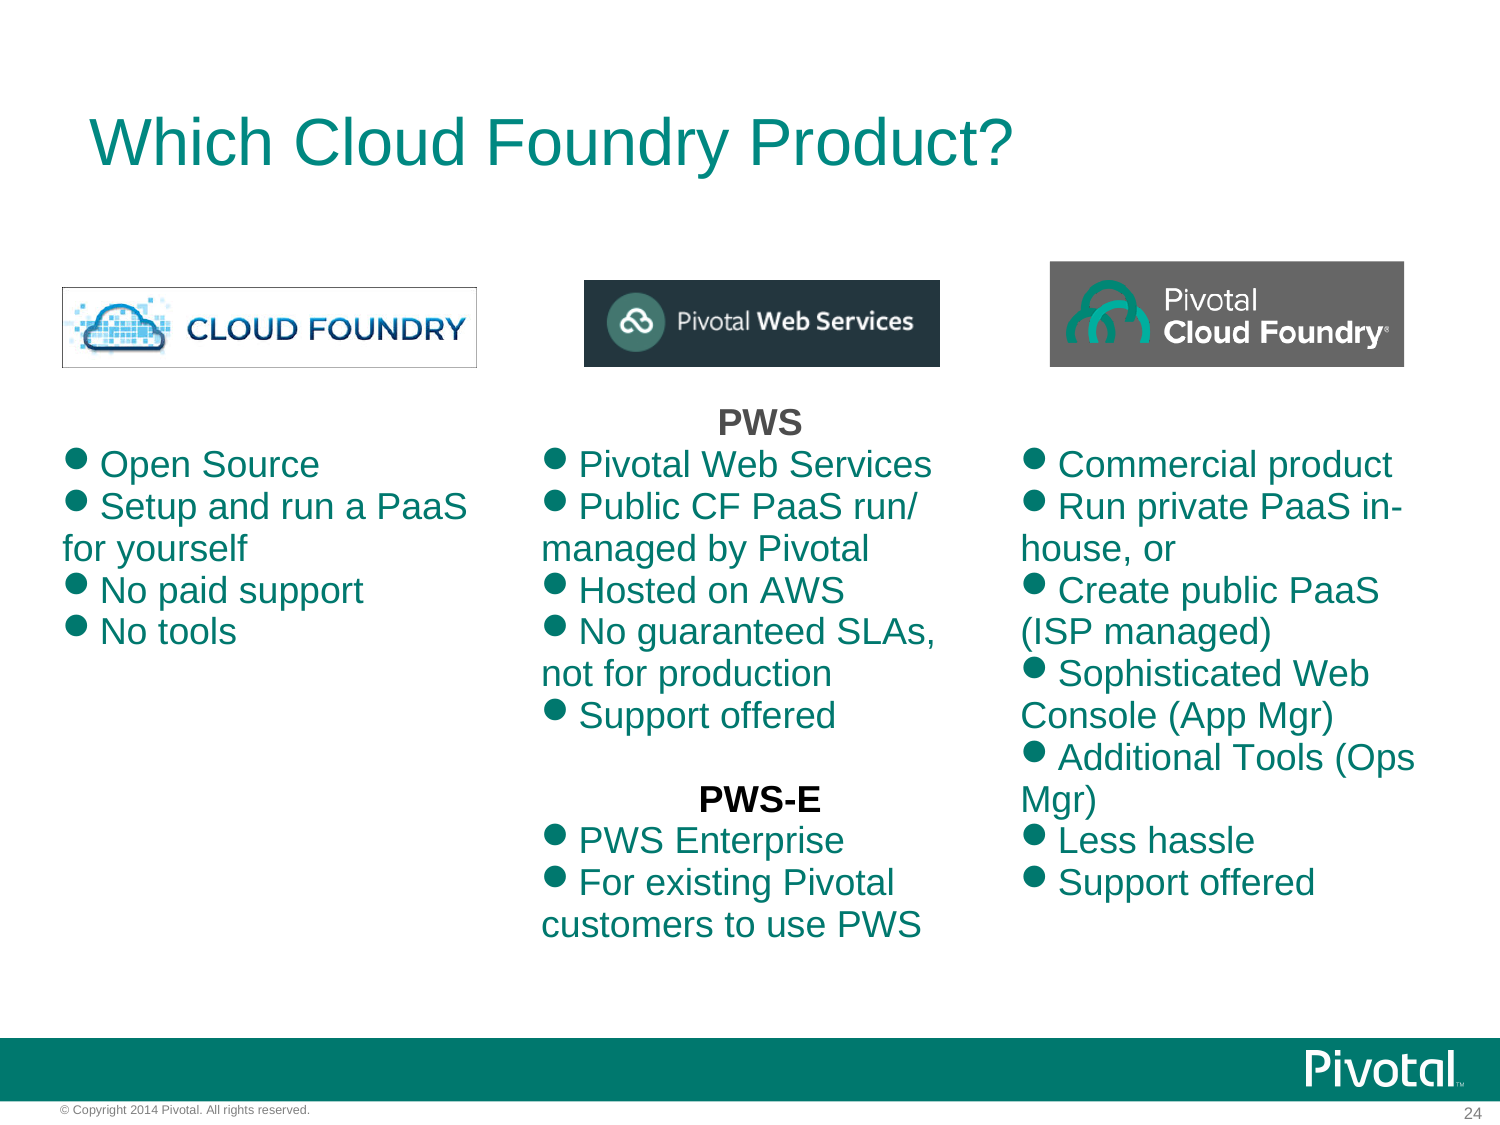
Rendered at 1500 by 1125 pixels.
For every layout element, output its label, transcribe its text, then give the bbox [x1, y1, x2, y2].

table_header [515, 280, 584, 347]
picture [584, 280, 940, 367]
picture [62, 287, 477, 368]
table_header [1405, 280, 1473, 347]
table_cell PWS Pivotal Web Services Public CF PaaS run/ managed by Pivotal Hosted on AWS No guaranteed SLAs, not for production Support offered PWS-E PWS Enterprise For existing Pivotal customers to use PWS [515, 347, 994, 992]
picture [1306, 1050, 1464, 1087]
table_header [994, 280, 1049, 347]
table_header [940, 280, 994, 347]
text_box [1049, 261, 1405, 367]
picture [1066, 280, 1389, 349]
title Which Cloud Foundry Product? [75, 45, 1426, 233]
table_header [36, 280, 515, 347]
table_cell Open Source Setup and run a PaaS for yourself No paid support No tools [36, 347, 515, 992]
table_cell Commercial product Run private PaaS in-house, or Create public PaaS (ISP managed) Sophisticated Web Console (App Mgr) Additional Tools (Ops Mgr) Less hassle Support offered [994, 347, 1473, 992]
